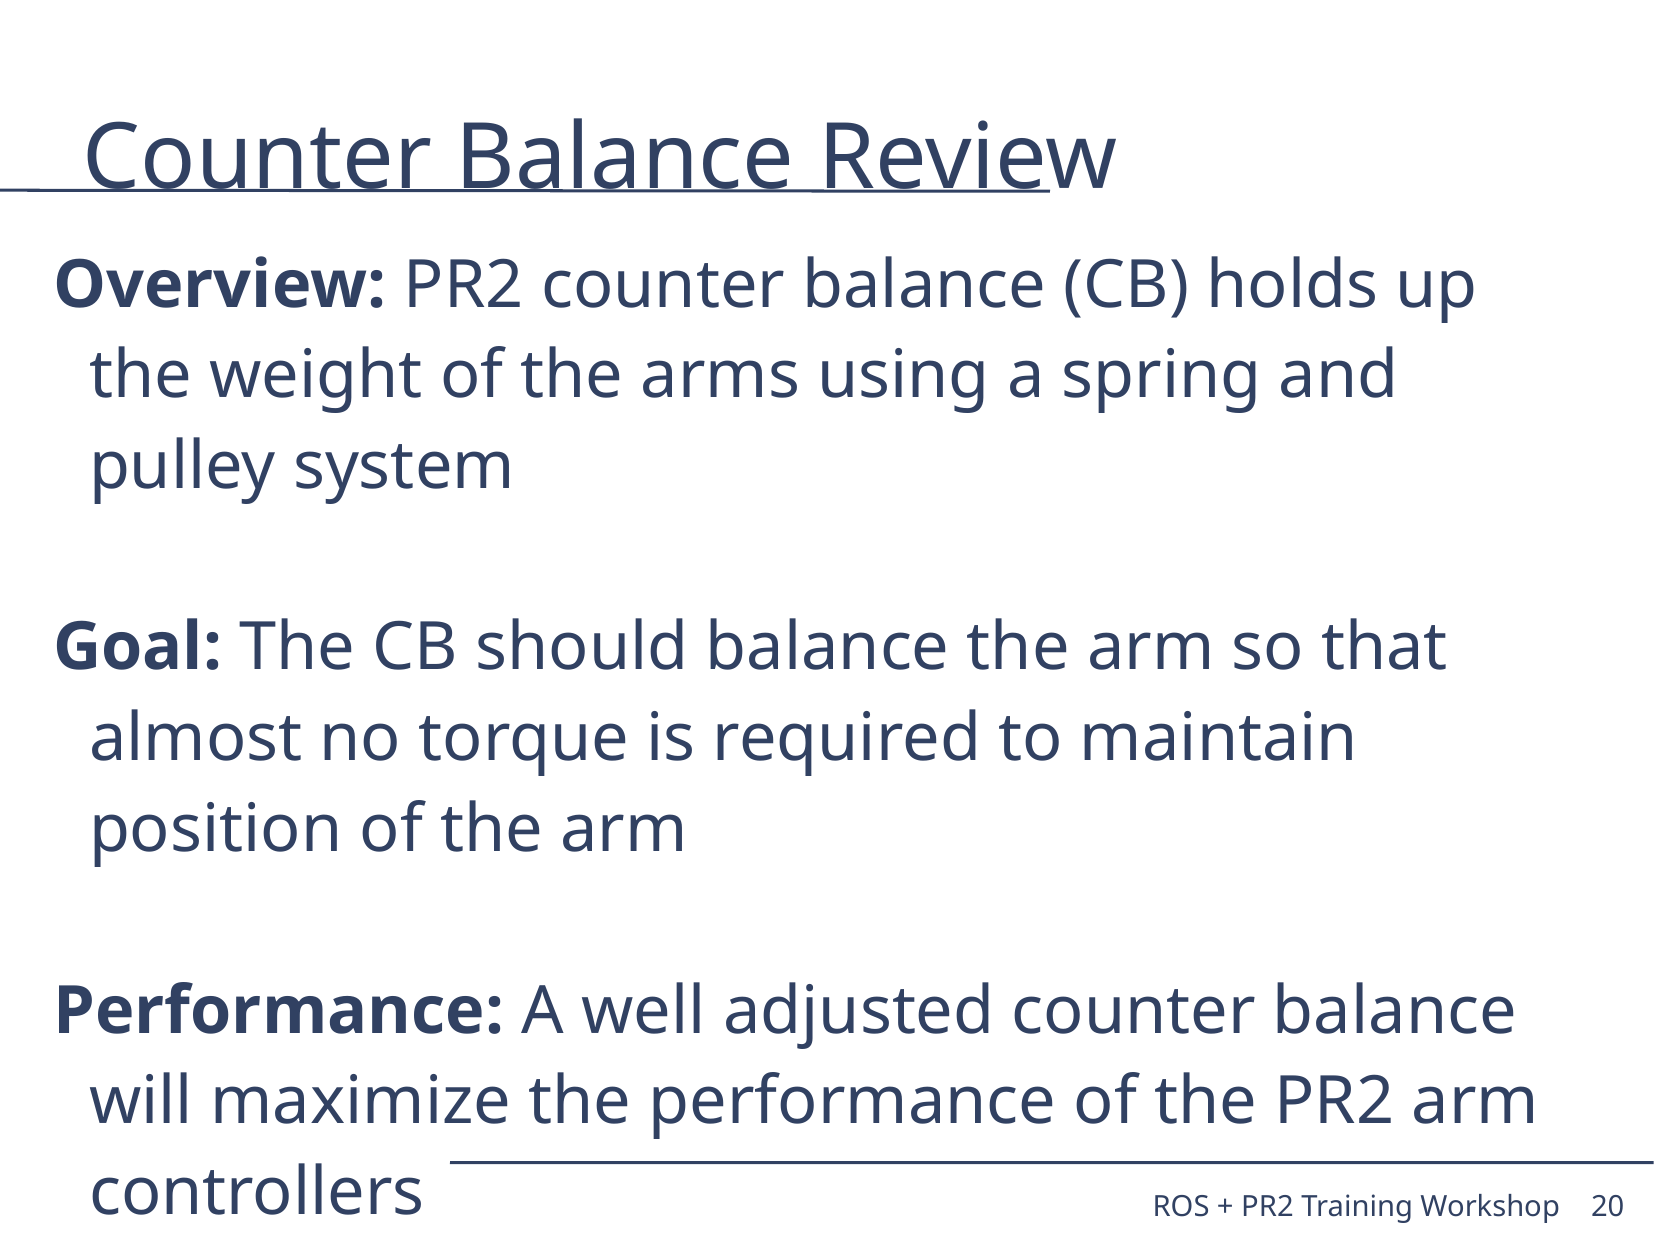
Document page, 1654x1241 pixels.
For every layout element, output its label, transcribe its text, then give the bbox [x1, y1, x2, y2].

list Overview: PR2 counter balance (CB) holds up the weight of the arms using a spring and pulley system Goal: The CB should balance the arm so that almost no torque is required to maintain position of the arm Performance: A well adjusted counter balance will maximize the performance of the PR2 arm controllers [53, 235, 1542, 1174]
title Counter Balance Review [82, 56, 1571, 250]
